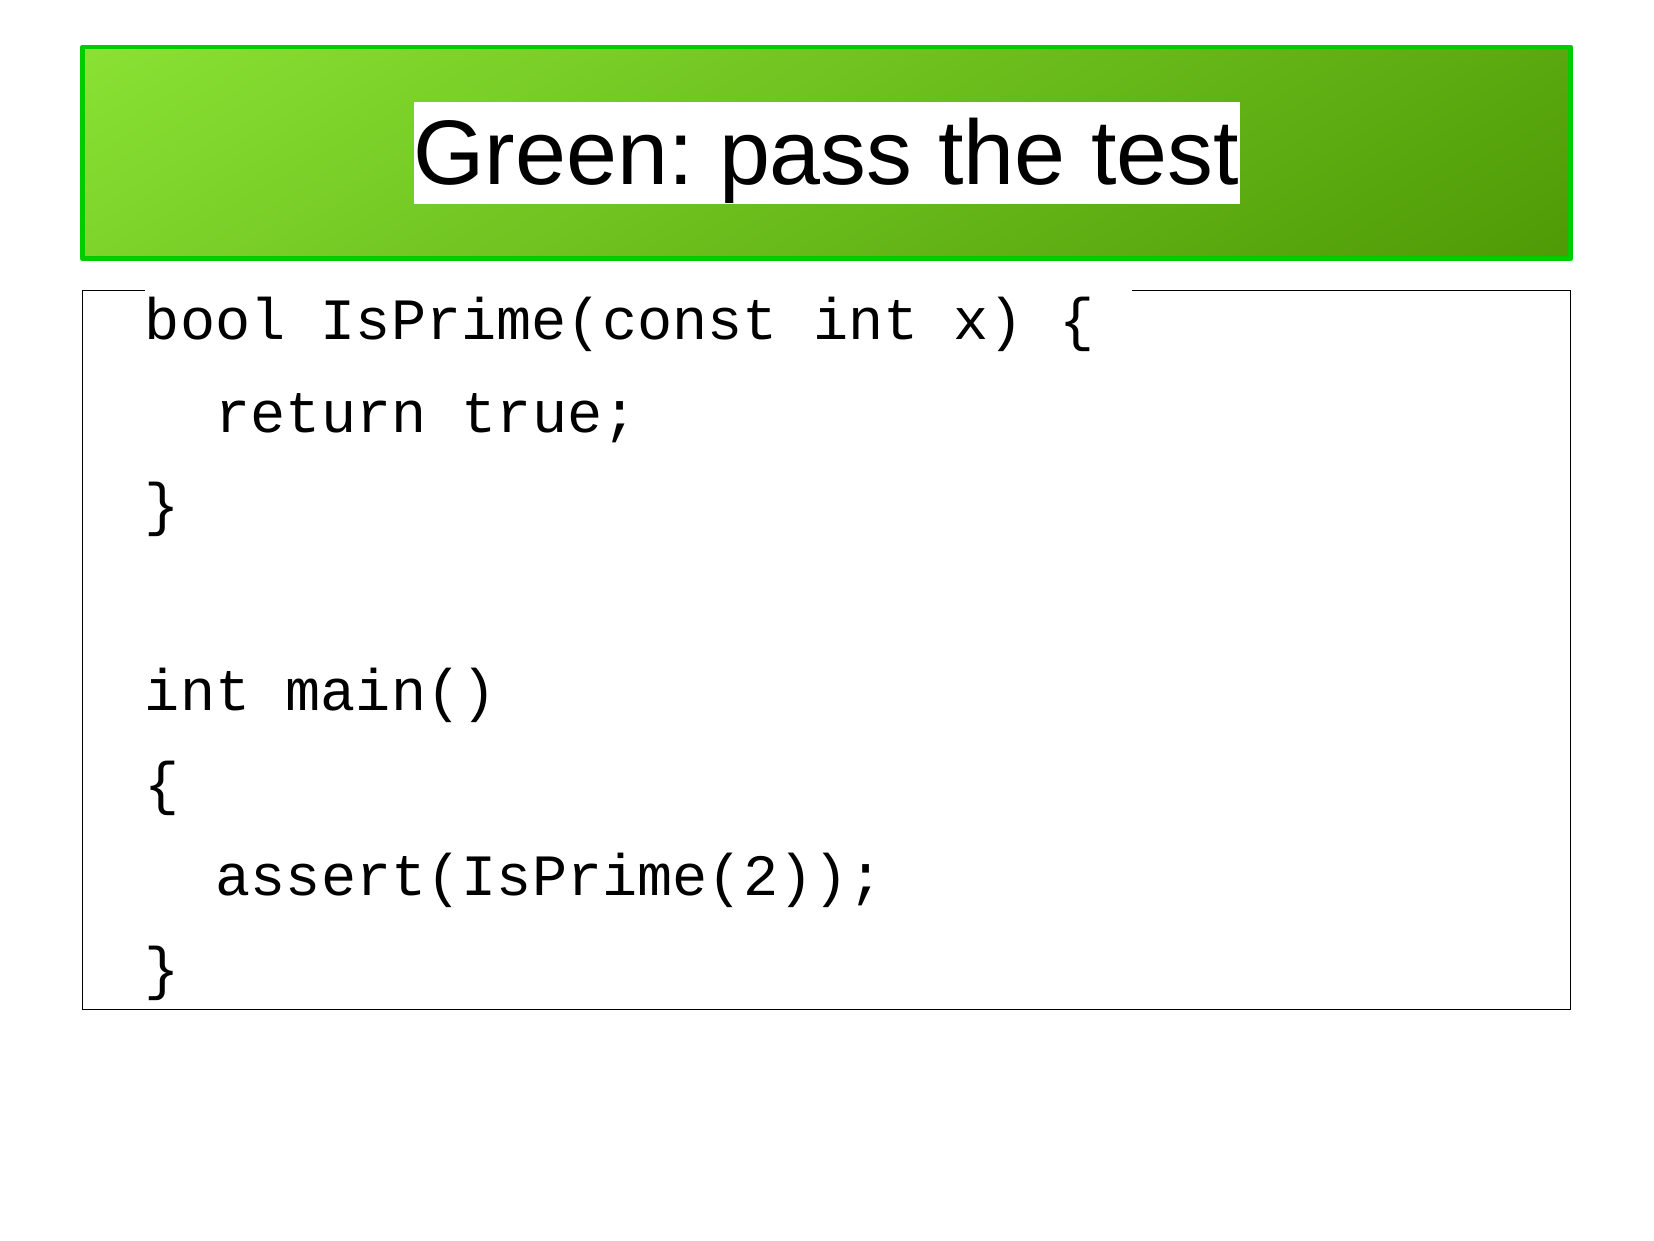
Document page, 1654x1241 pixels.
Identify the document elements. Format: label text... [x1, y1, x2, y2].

title Green: pass the test [82, 47, 1571, 259]
list bool IsPrime(const int x) { return true; } int main() { assert(IsPrime(2)); } [82, 290, 1571, 1010]
